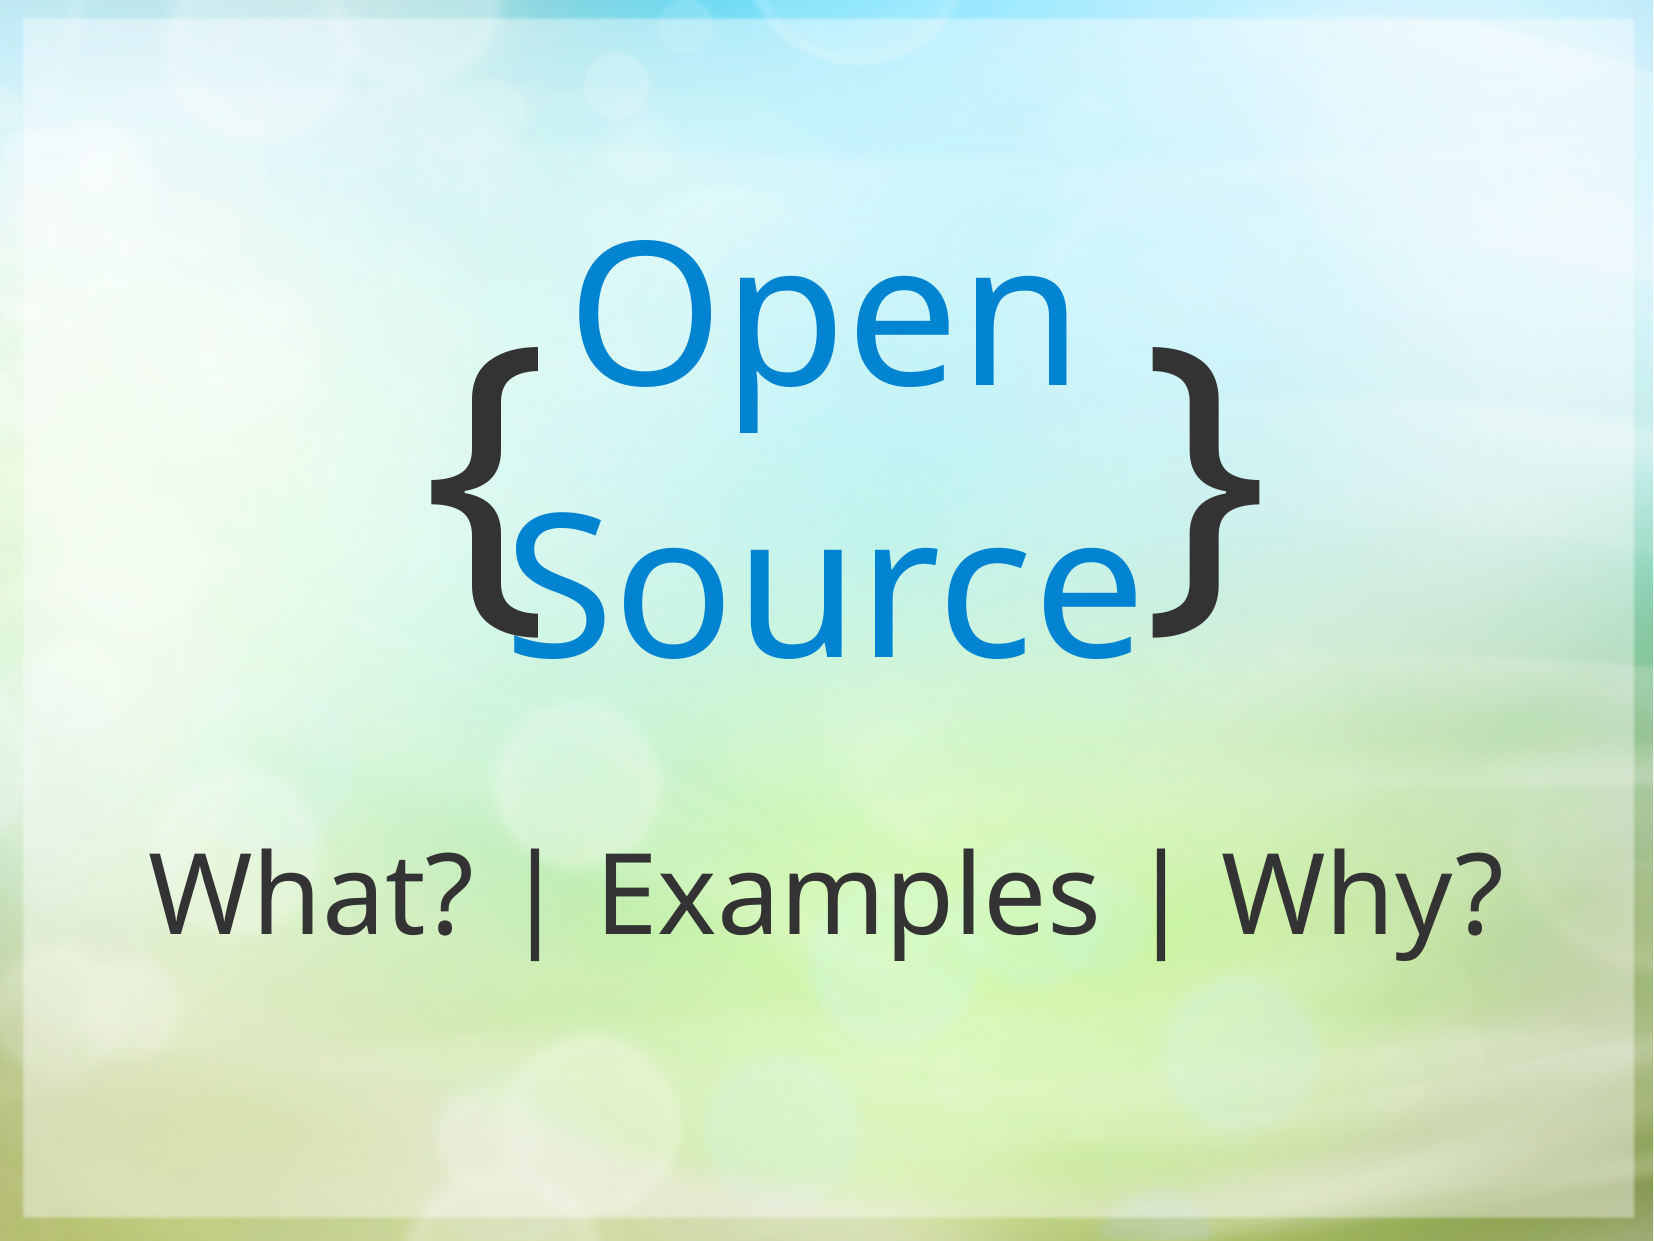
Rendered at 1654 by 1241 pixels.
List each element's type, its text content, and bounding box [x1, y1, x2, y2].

text_box } [1143, 253, 1226, 659]
text_box { [422, 253, 505, 659]
subtitle What? | Examples | Why? [0, 763, 1653, 1018]
picture [0, 0, 1654, 1241]
text_box Open Source [464, 200, 1186, 688]
